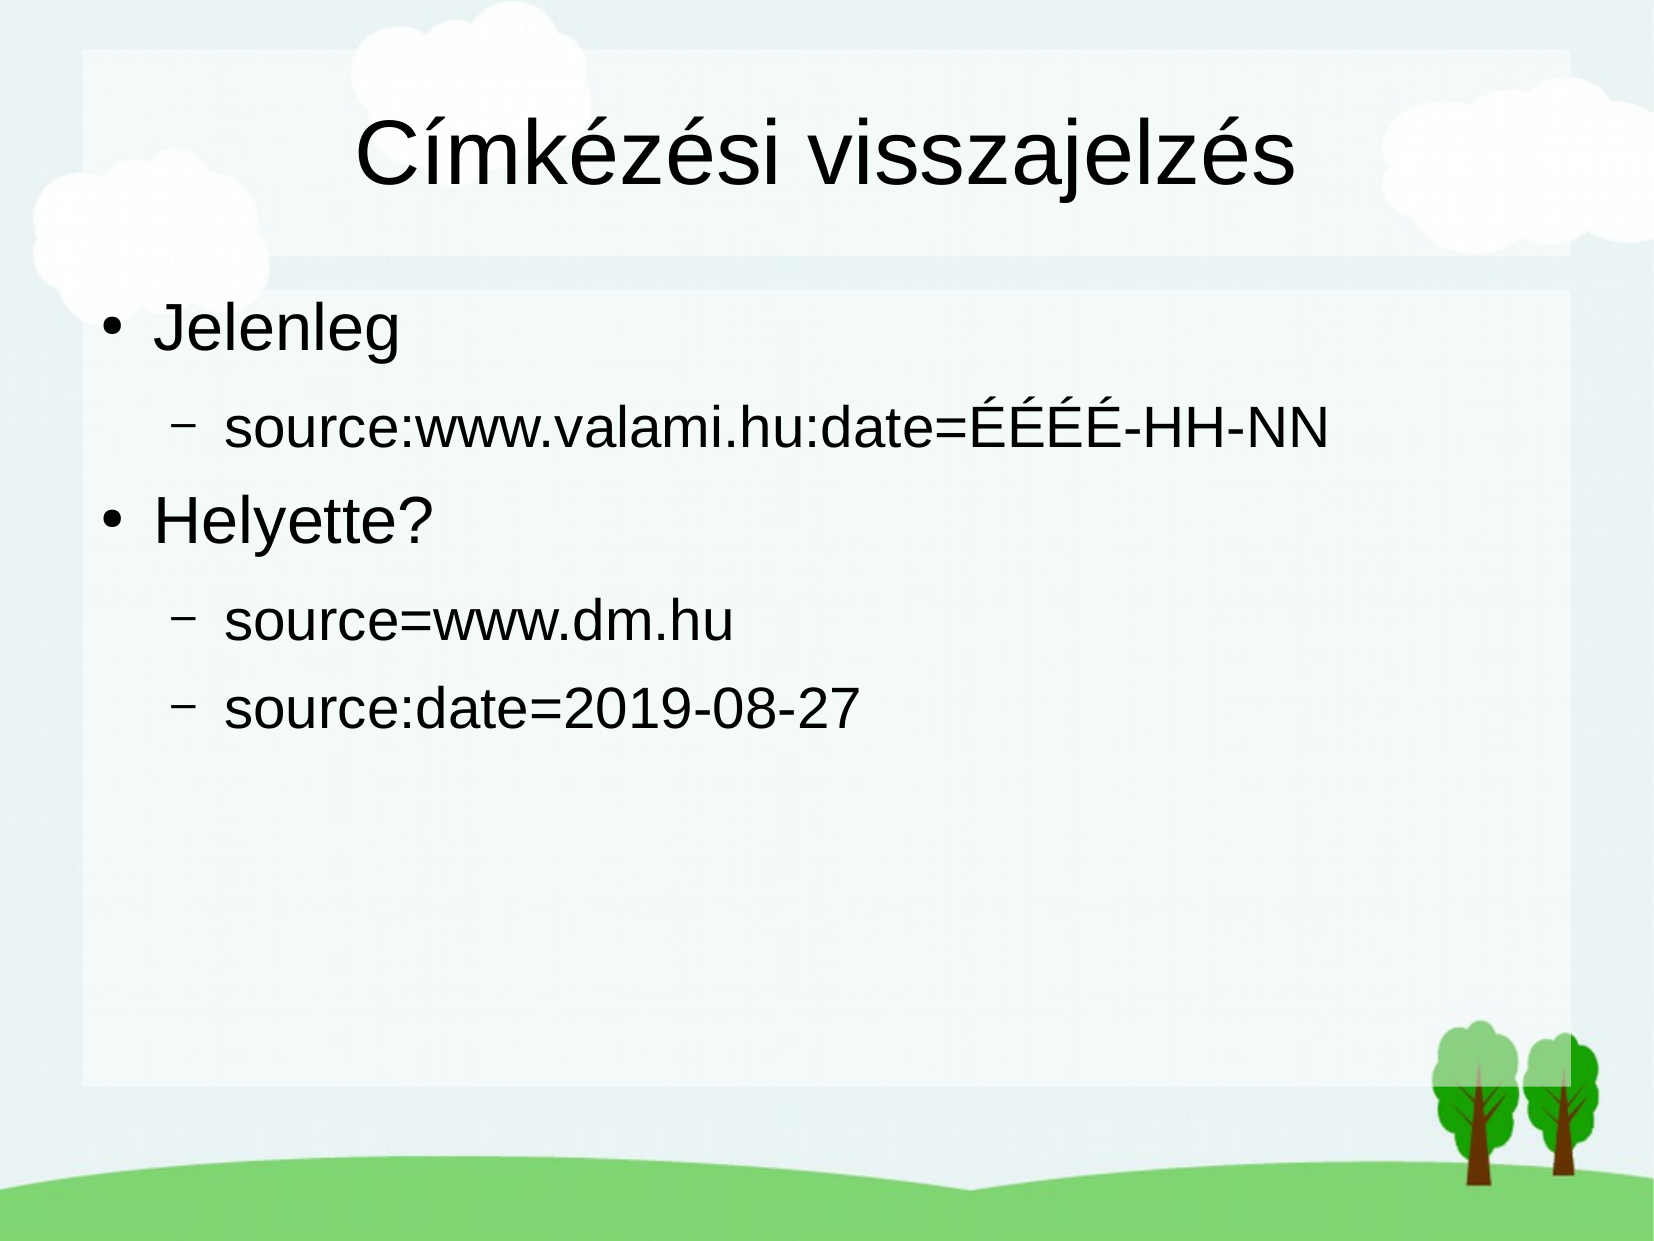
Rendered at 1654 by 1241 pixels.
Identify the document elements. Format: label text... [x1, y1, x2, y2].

title Címkézési visszajelzés [82, 49, 1571, 257]
list Jelenleg source:www.valami.hu:date=ÉÉÉÉ-HH-NN Helyette? source=www.dm.hu source:date=2019-08-27 [82, 290, 1571, 1087]
picture [0, 0, 1654, 1241]
